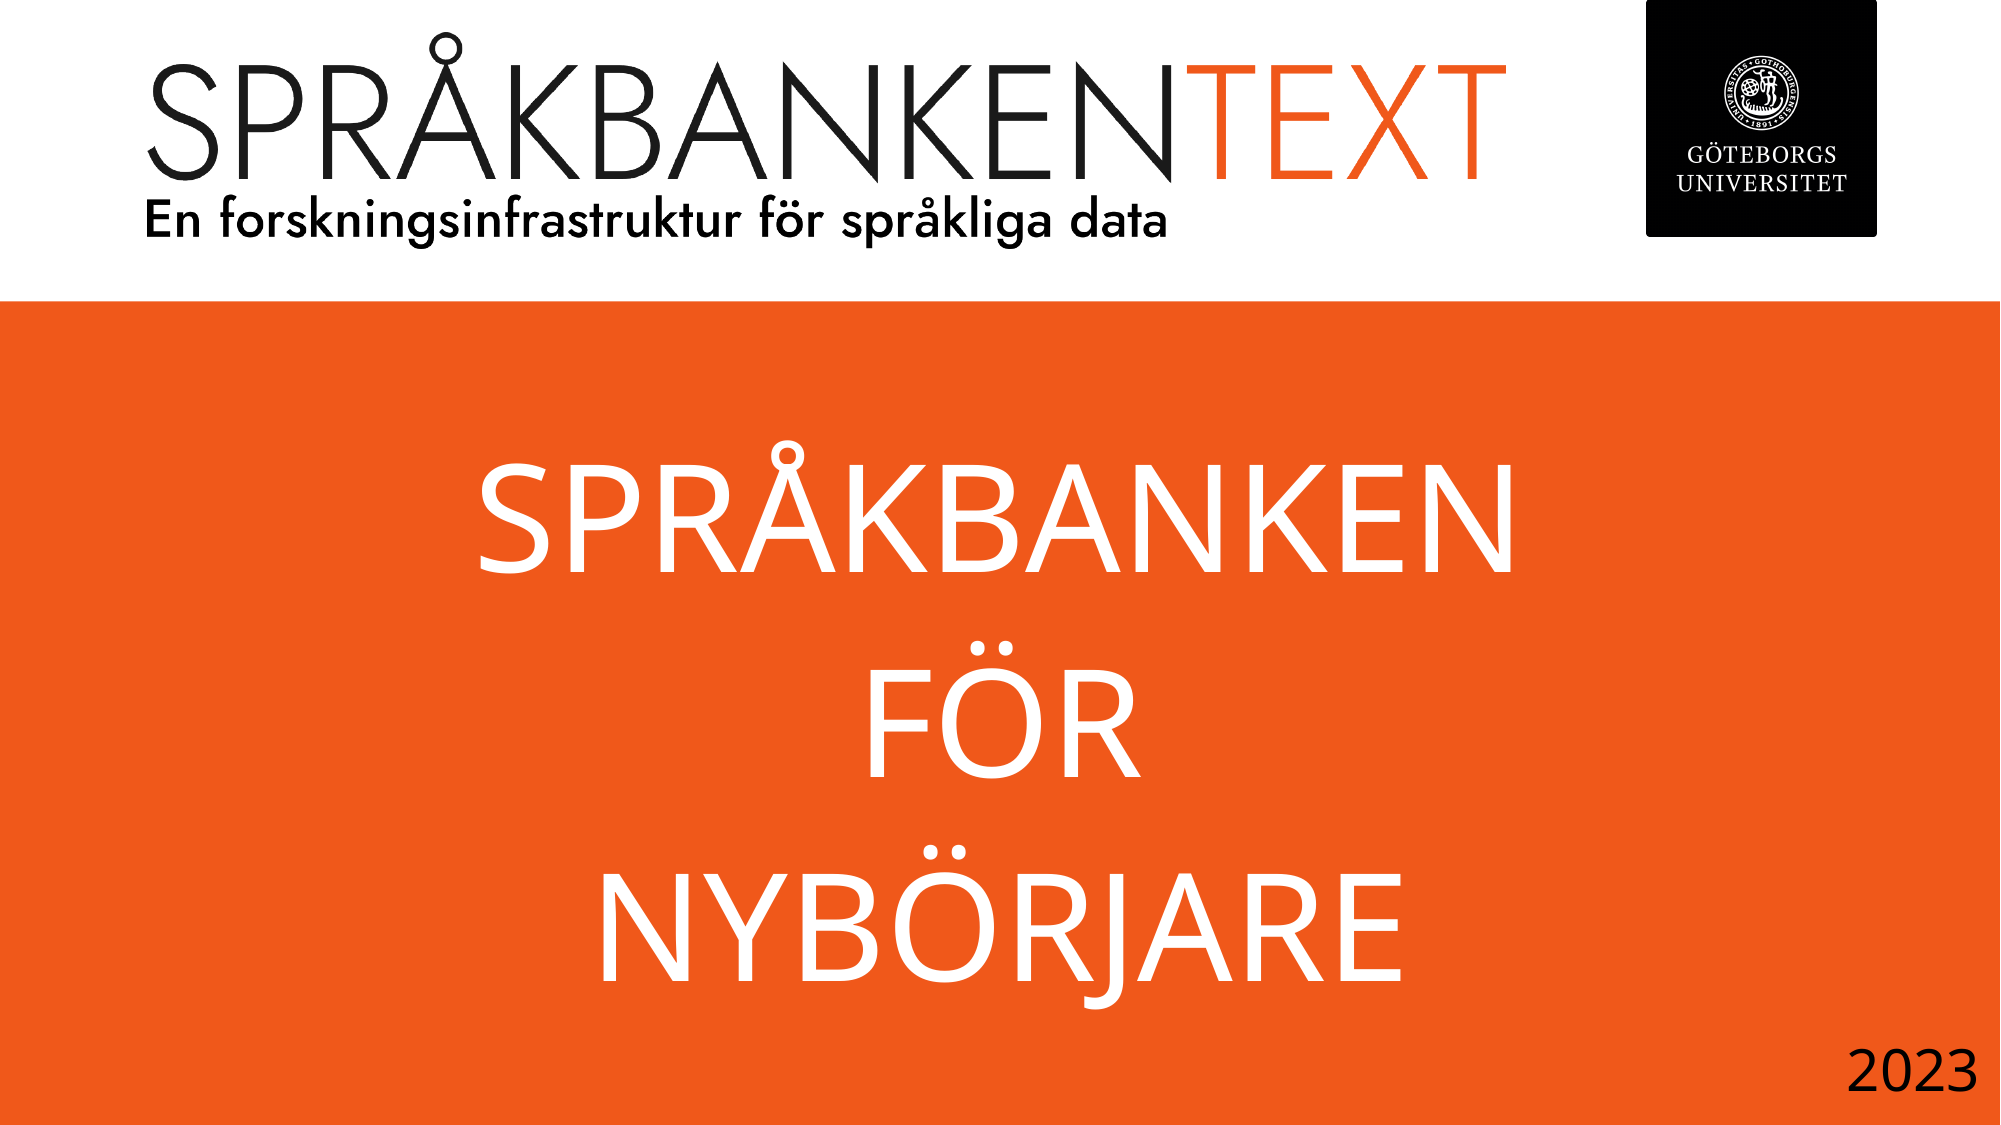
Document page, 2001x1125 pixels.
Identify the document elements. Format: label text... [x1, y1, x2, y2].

picture [1646, 0, 1877, 237]
text_box [0, 0, 2001, 302]
list 2023 [1742, 1033, 1995, 1125]
picture [147, 32, 1506, 249]
title Språkbanken för nybörjare [137, 393, 1863, 1045]
